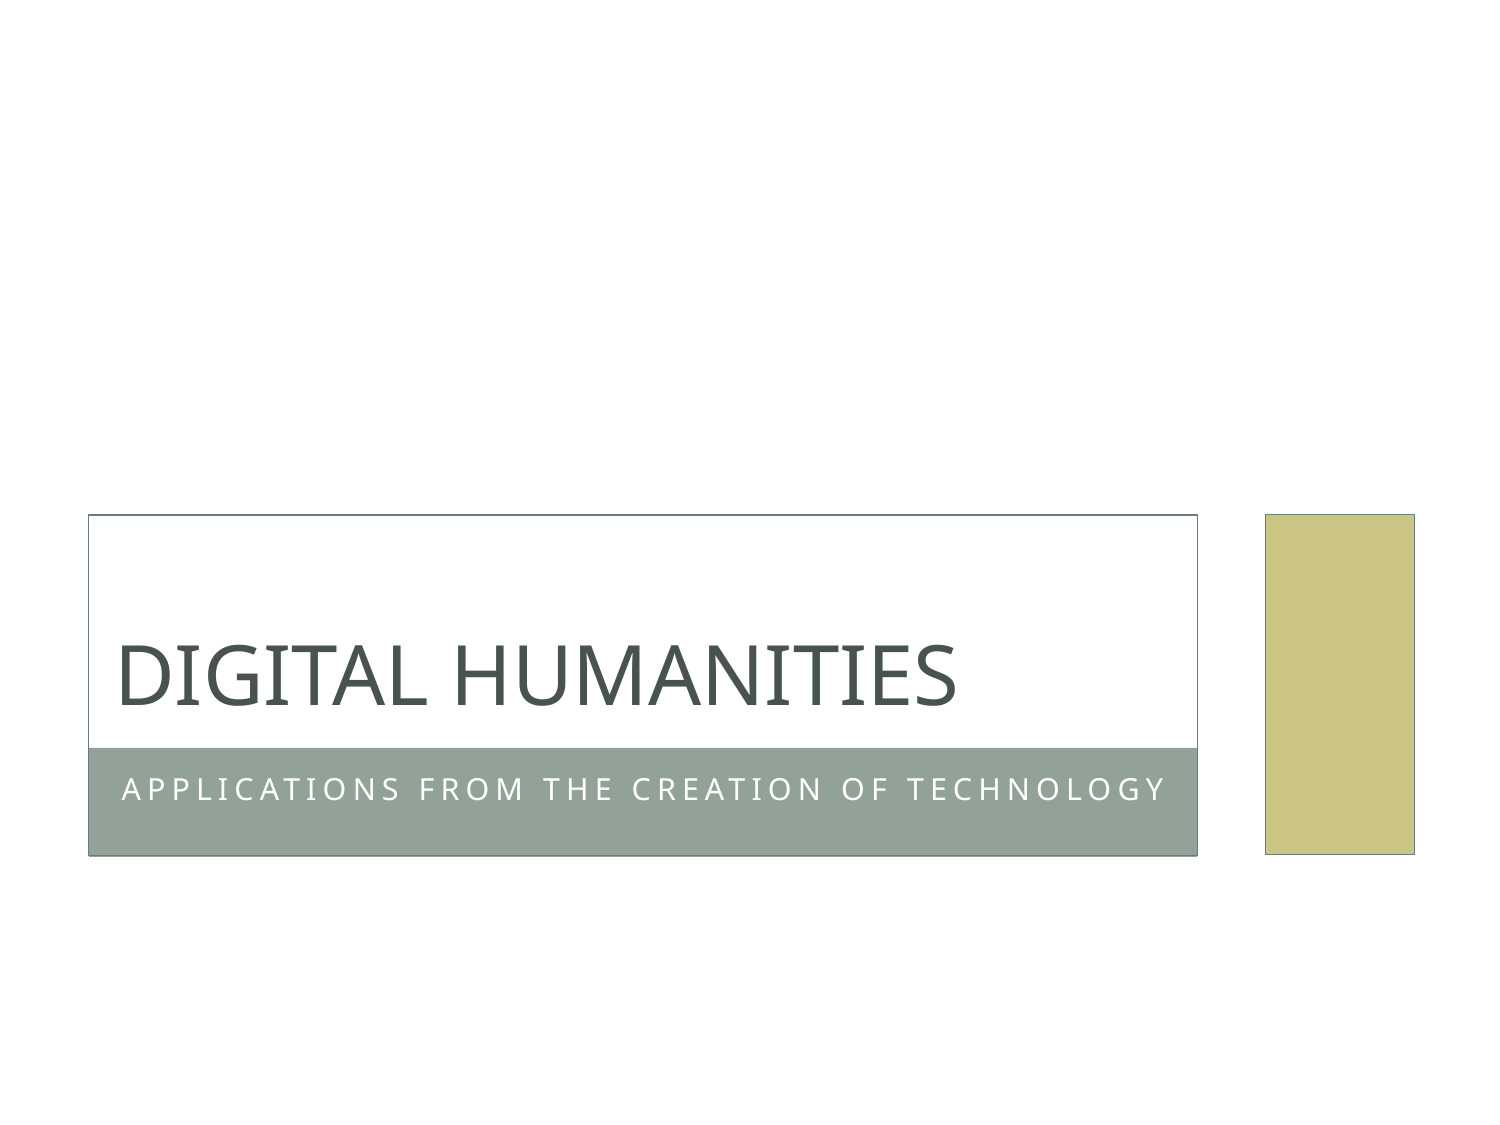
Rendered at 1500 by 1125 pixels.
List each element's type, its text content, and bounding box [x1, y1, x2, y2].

subtitle Applications from the creation of technology [105, 762, 1181, 838]
title Digital Humanities [99, 529, 1187, 730]
